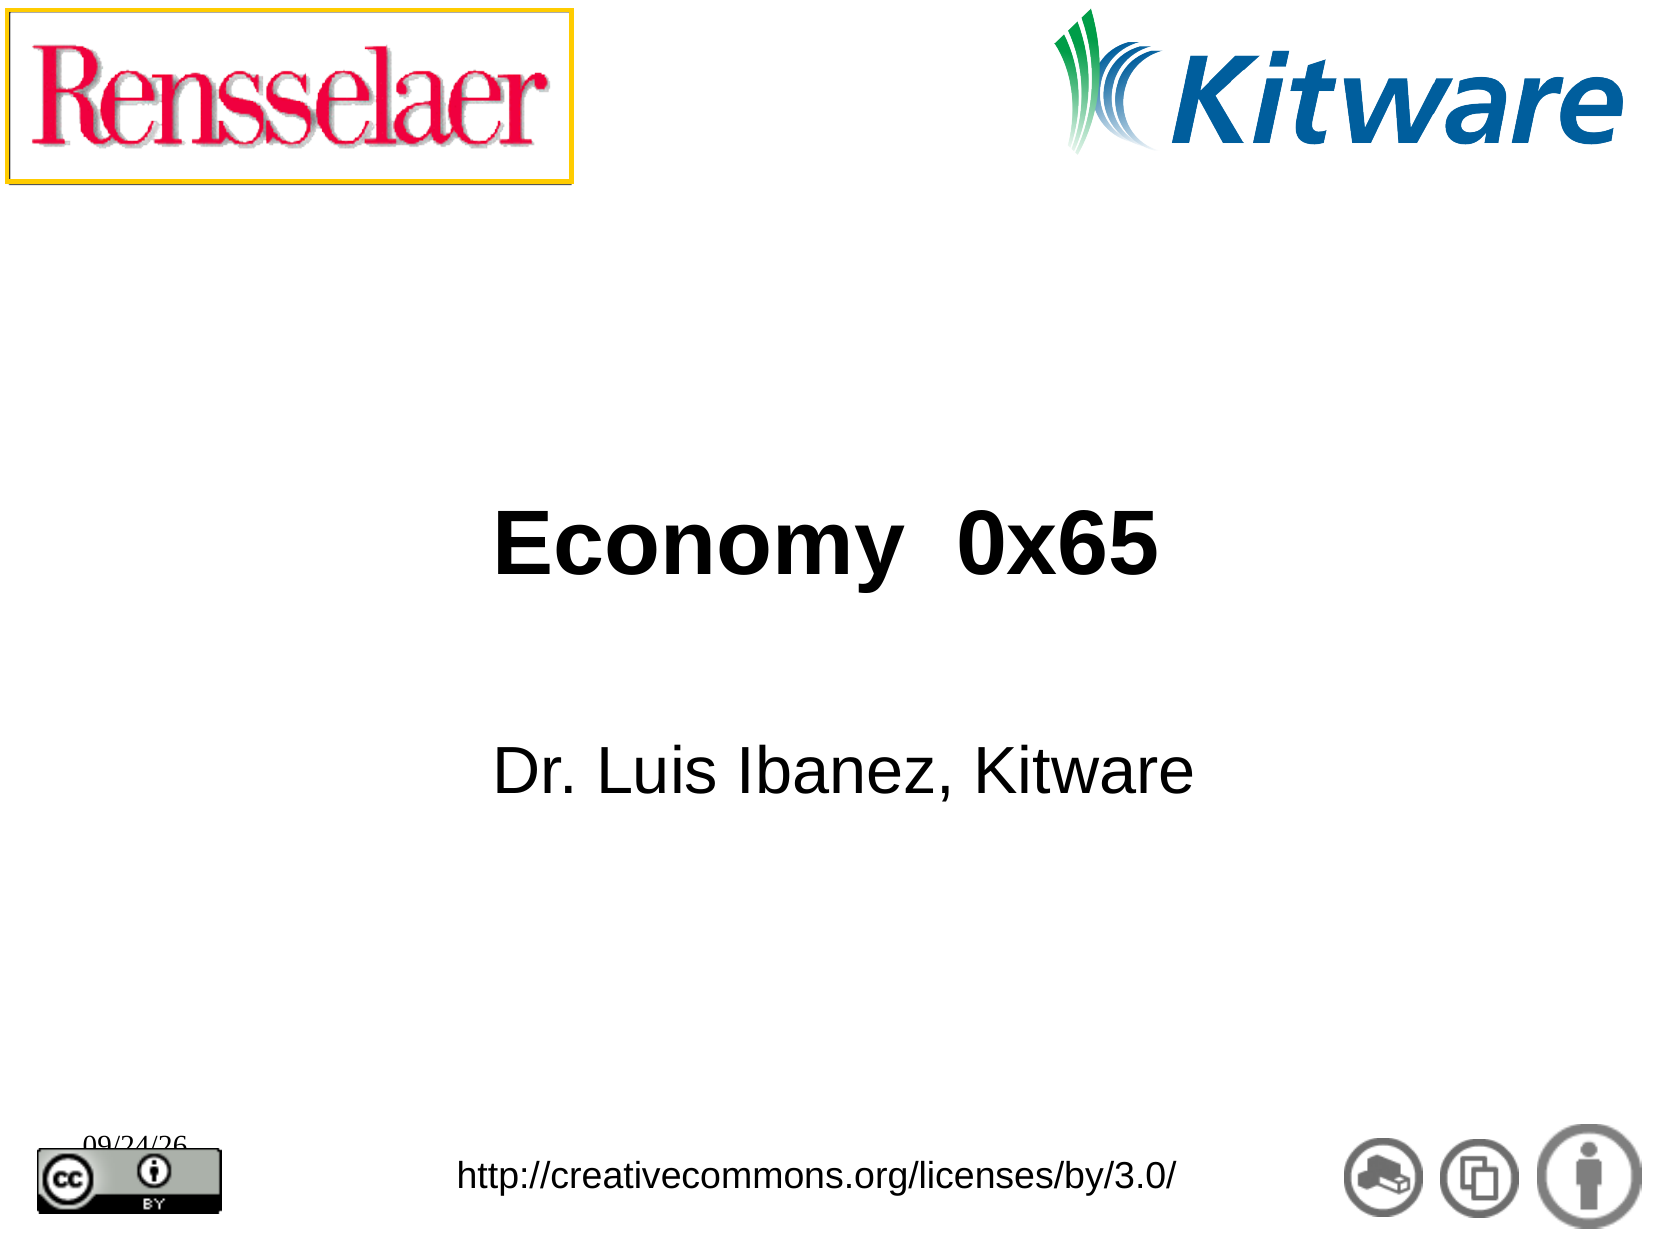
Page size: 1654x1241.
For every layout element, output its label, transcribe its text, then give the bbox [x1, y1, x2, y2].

picture [1344, 1138, 1423, 1217]
picture [37, 1148, 222, 1214]
title Economy 0x65 [82, 446, 1571, 639]
subtitle Dr. Luis Ibanez, Kitware [82, 669, 1571, 871]
picture [1440, 1139, 1519, 1218]
picture [1537, 1124, 1642, 1230]
picture [9, 12, 569, 179]
picture [1054, 8, 1623, 155]
text_box http://creativecommons.org/licenses/by/3.0/ [412, 1146, 1221, 1204]
picture [2, 6, 572, 190]
